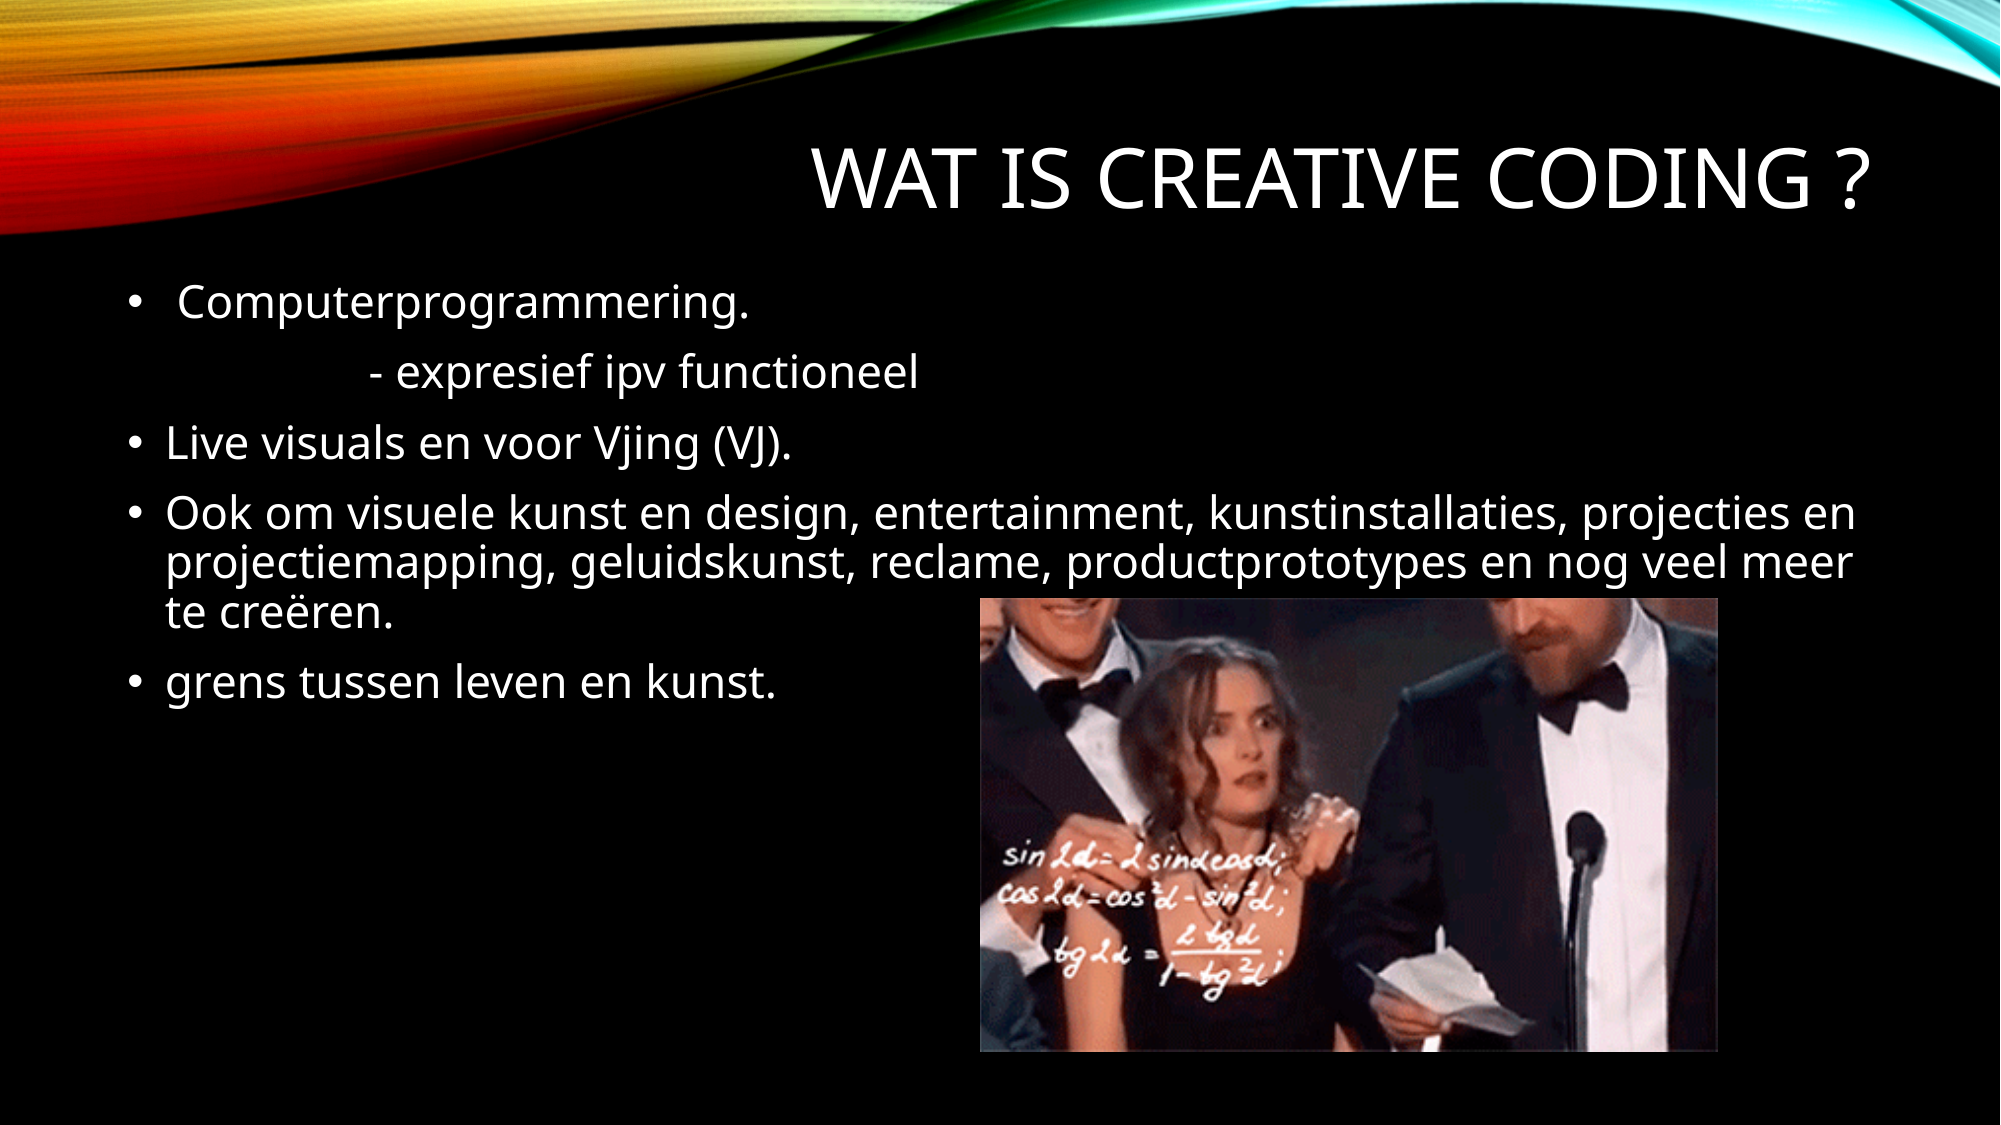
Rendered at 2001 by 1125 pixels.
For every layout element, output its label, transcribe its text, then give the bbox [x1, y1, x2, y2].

picture [980, 598, 1718, 1052]
text_box Computerprogrammering. - expresief ipv functioneel Live visuals en voor Vjing (VJ). Ook om visuele kunst en design, entertainment, kunstinstallaties, projecties en projectiemapping, geluidskunst, reclame, productprototypes en nog veel meer te creëren. grens tussen leven en kunst. [112, 271, 1888, 932]
picture [0, 0, 2000, 237]
text_box Wat is creative coding ? [474, 125, 1888, 271]
